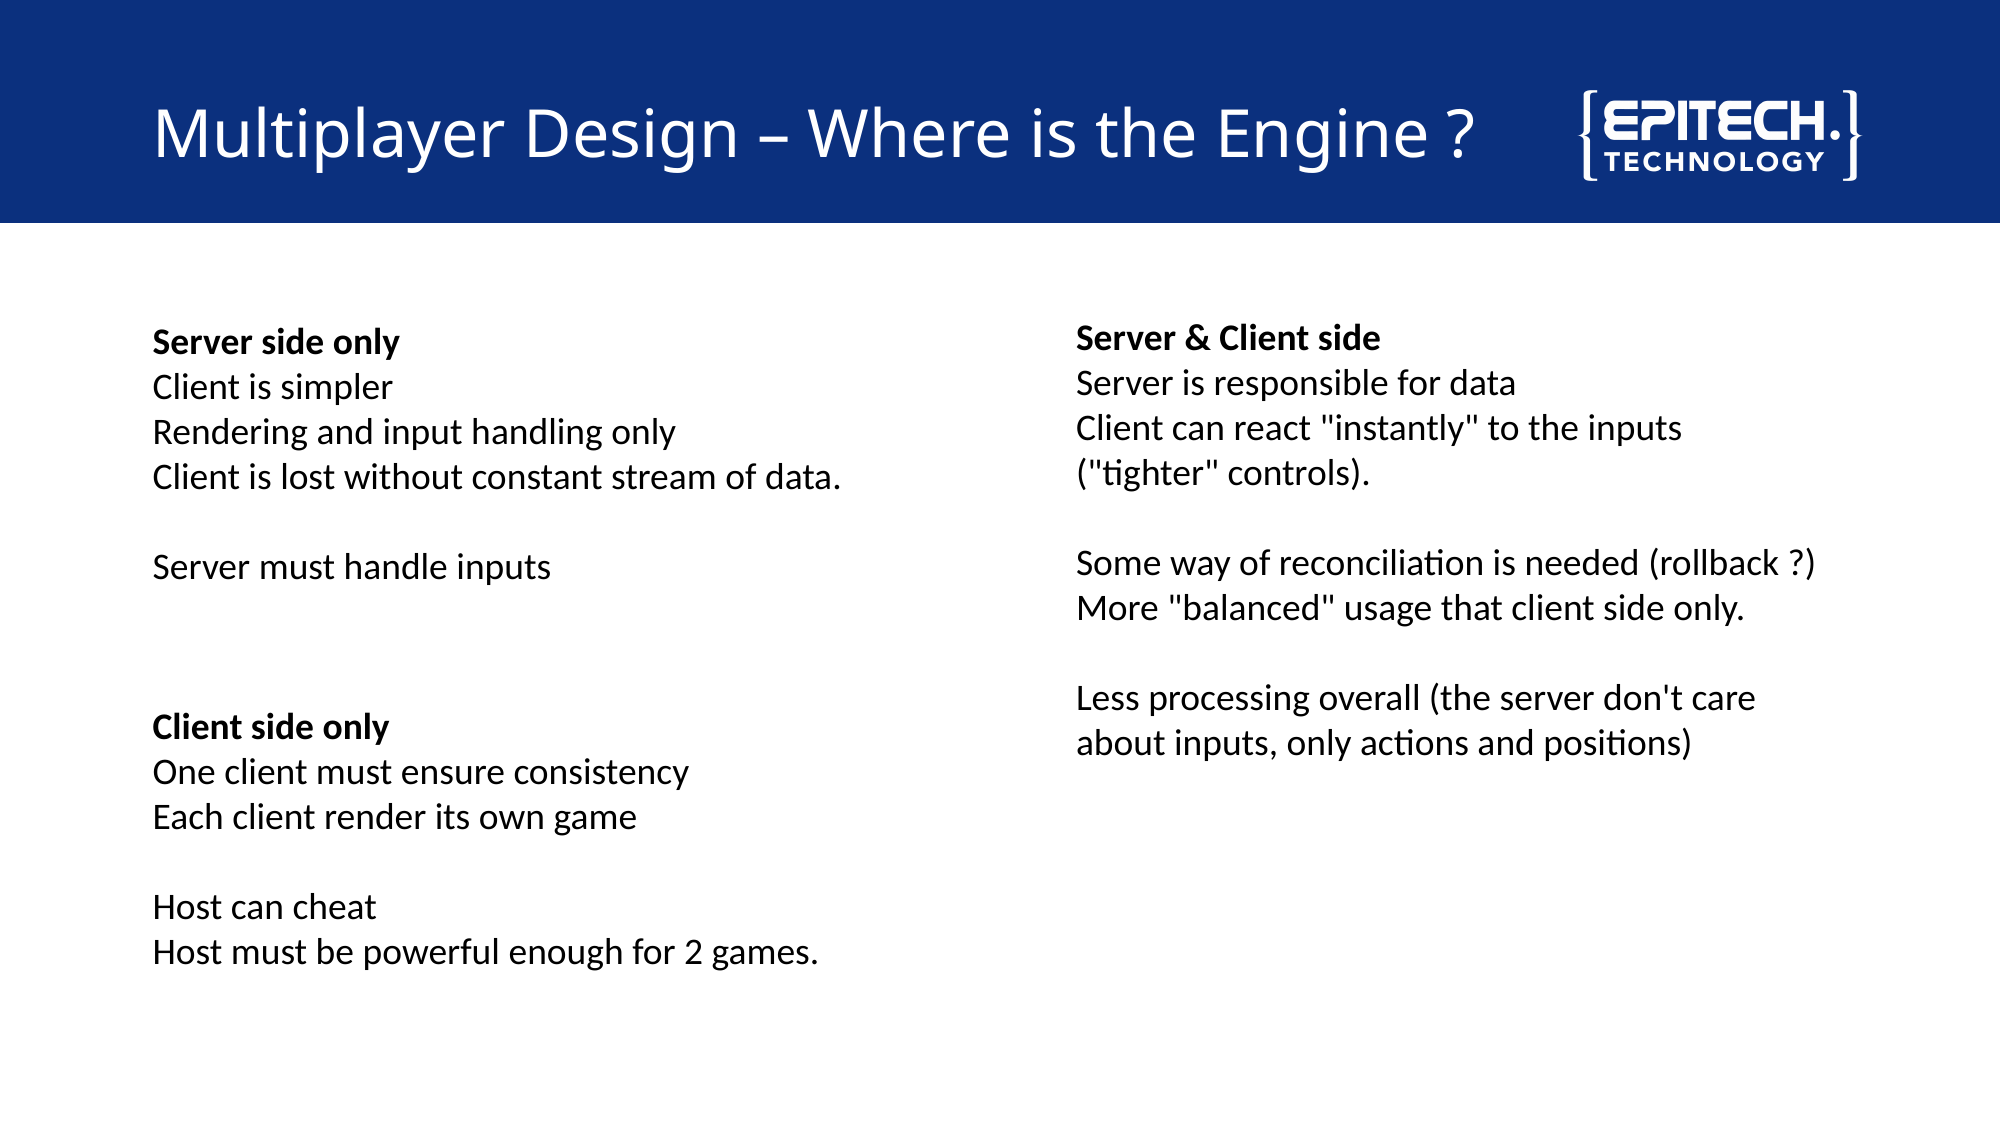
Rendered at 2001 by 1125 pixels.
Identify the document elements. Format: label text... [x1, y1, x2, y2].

title Multiplayer Design – Where is the Engine ? [137, 59, 1558, 212]
text_box Server side only Client is simpler Rendering and input handling only Client is lost without constant stream of data. Server must handle inputs [137, 309, 939, 598]
text_box Server & Client side Server is responsible for data Client can react "instantly" to the inputs ("tighter" controls). Some way of reconciliation is needed (rollback ?) More "balanced" usage that client side only. Less processing overall (the server don't care about inputs, only actions and positions) [1061, 305, 1863, 775]
text_box Client side only One client must ensure consistency Each client render its own game Host can cheat Host must be powerful enough for 2 games. [137, 694, 939, 983]
